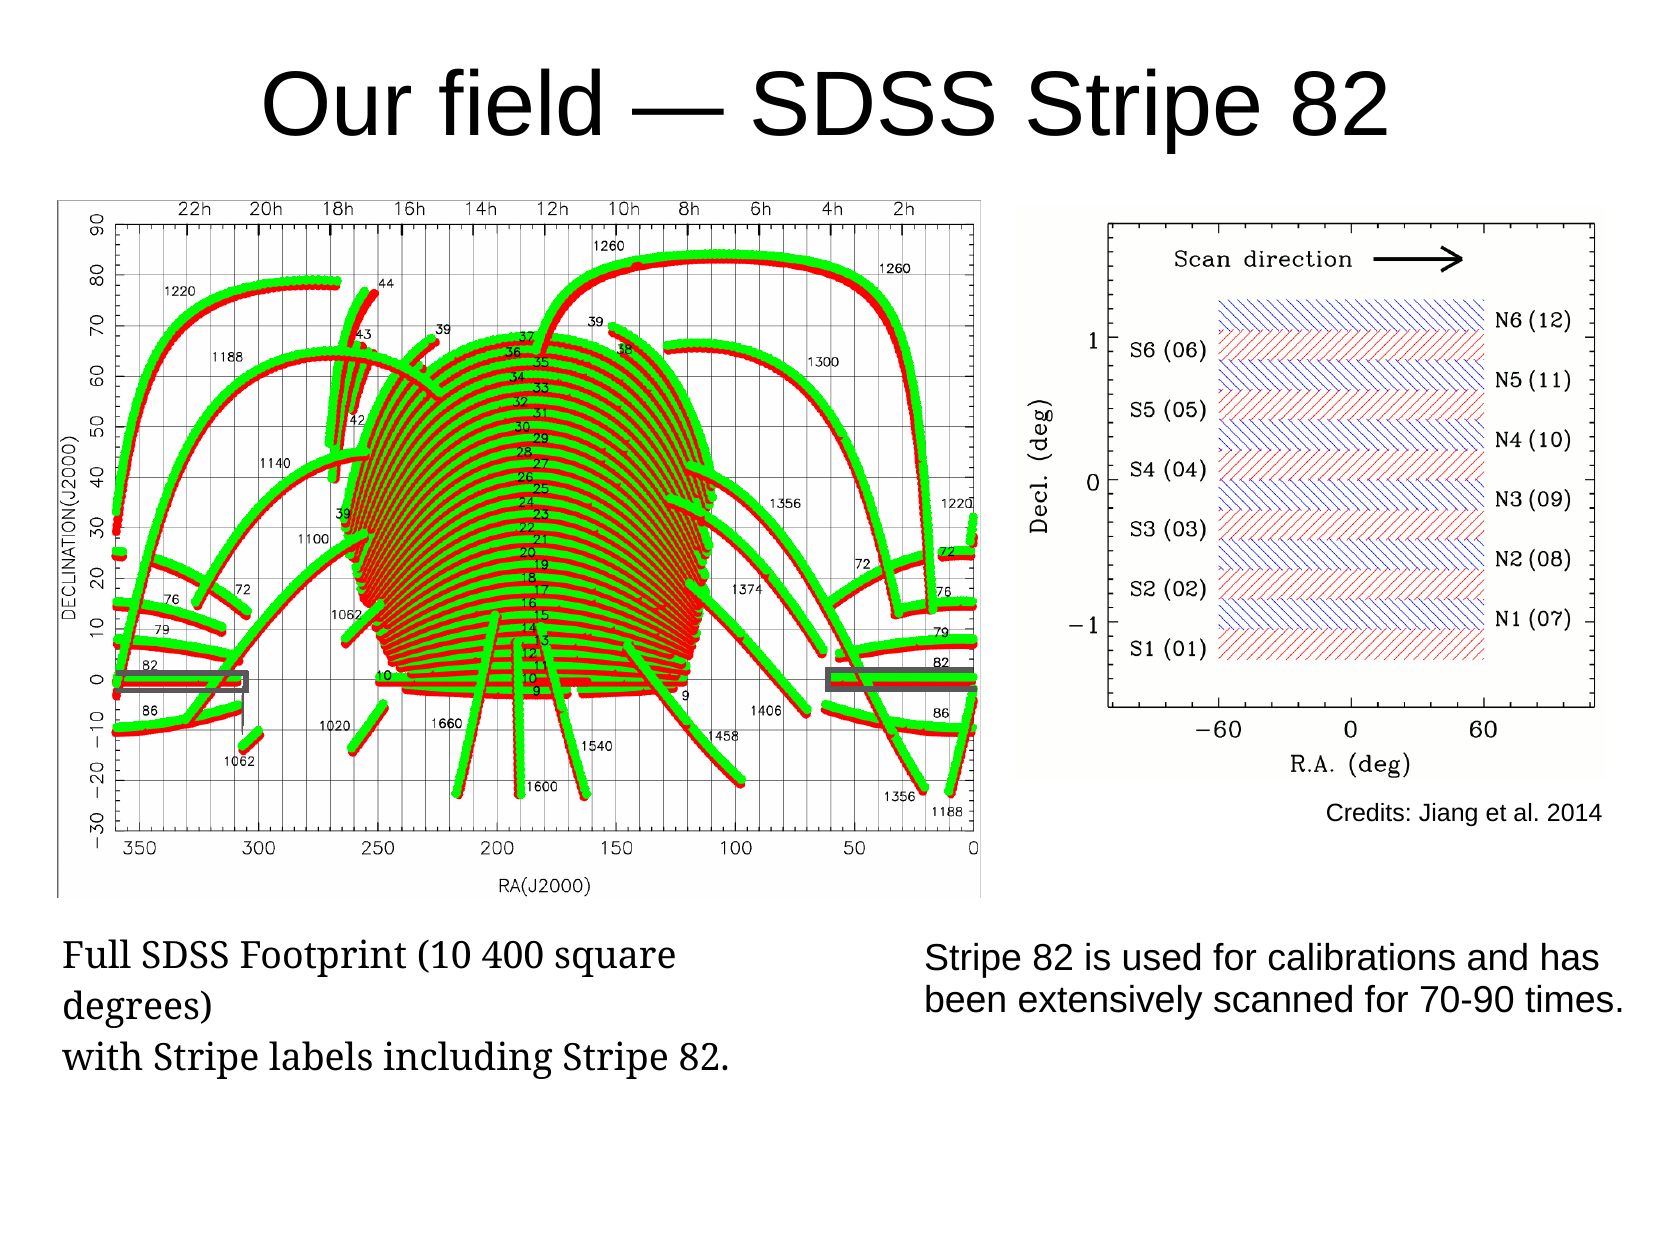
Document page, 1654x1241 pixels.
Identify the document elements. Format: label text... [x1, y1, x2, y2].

picture [1015, 206, 1606, 780]
picture [57, 200, 981, 898]
text_box Credits: Jiang et al. 2014 [1311, 791, 1630, 863]
title Our field — SDSS Stripe 82 [82, 0, 1571, 208]
text_box Credits: SDSS Foundation [661, 838, 1004, 910]
text_box Stripe 82 is used for calibrations and has been extensively scanned for 70-90 times. [909, 928, 1642, 1070]
text_box Full SDSS Footprint (10 400 square degrees) with Stripe labels including Stripe 82. [47, 921, 851, 1022]
